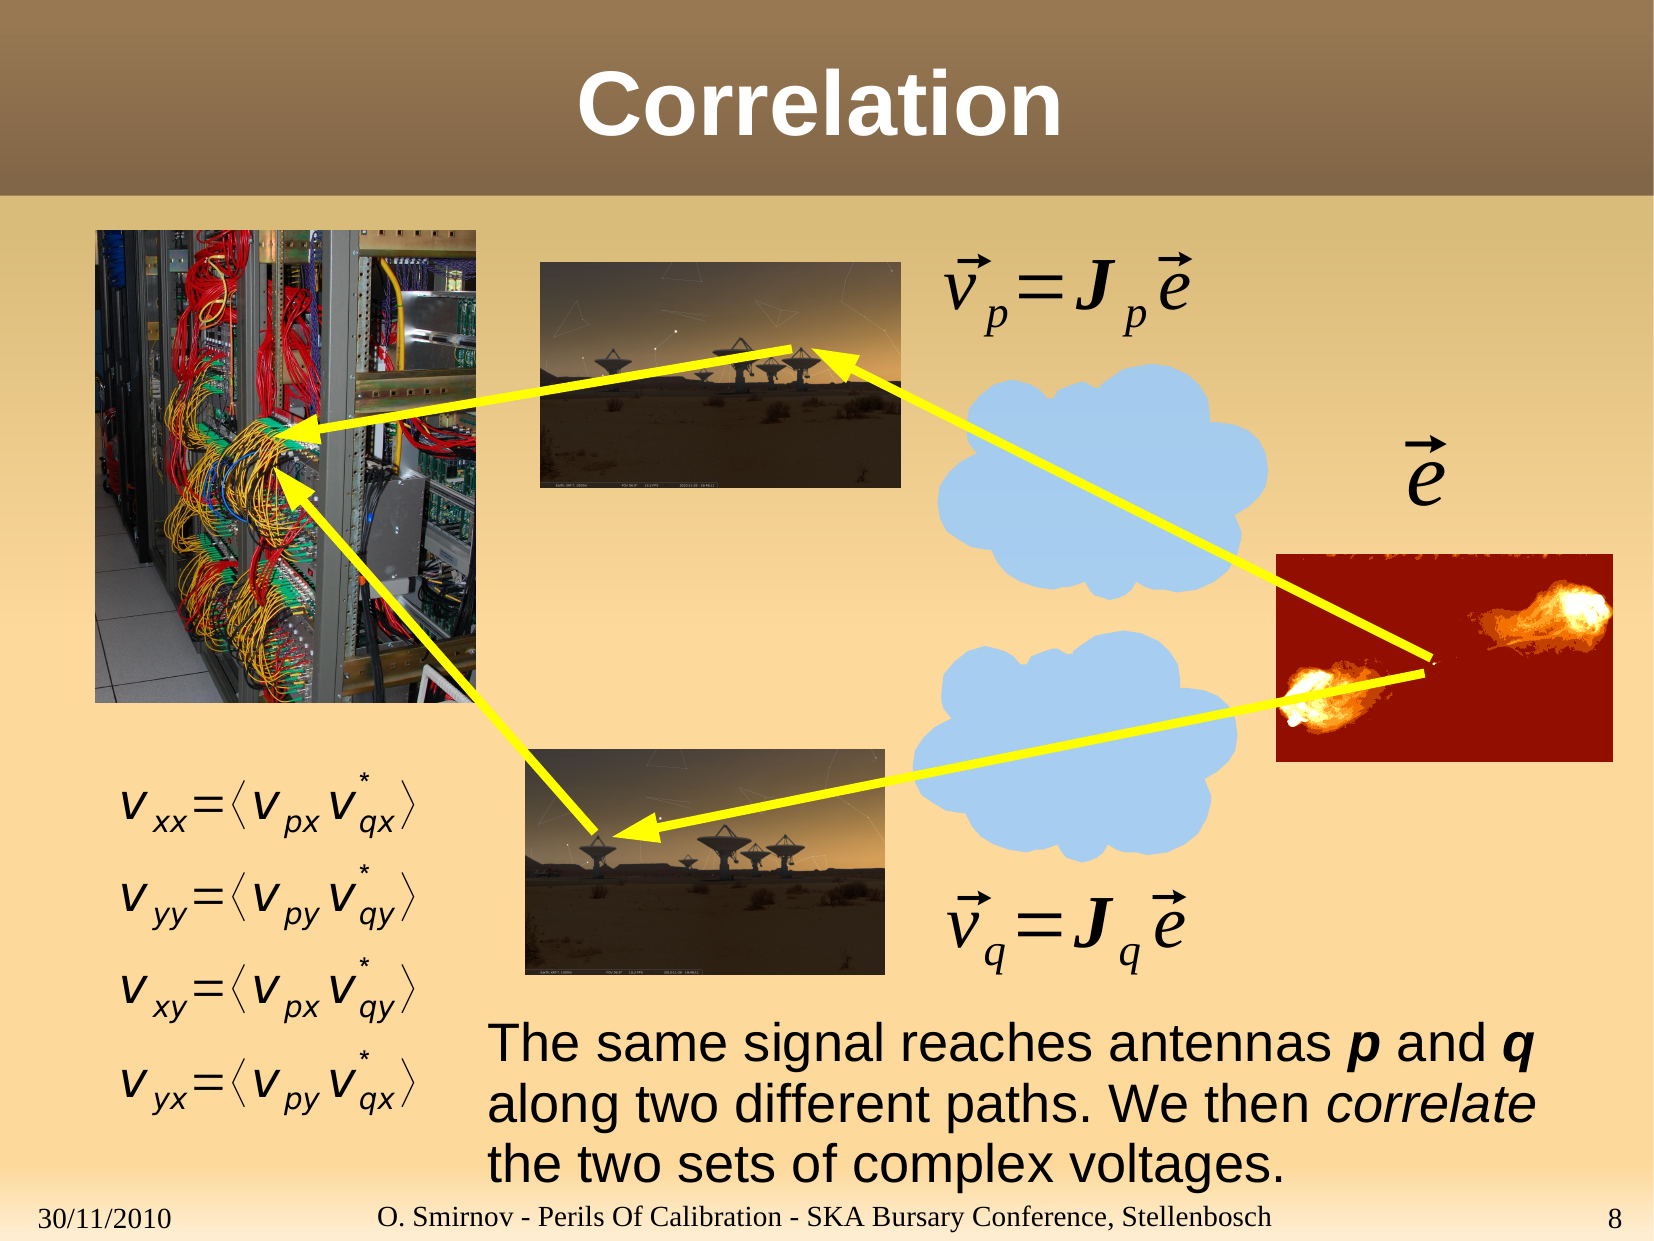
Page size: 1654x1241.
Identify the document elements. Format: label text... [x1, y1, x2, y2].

list The same signal reaches antennas p and q along two different paths. We then correlate the two sets of complex voltages. [487, 1012, 1613, 1241]
text_box [937, 432, 1232, 601]
text_box [967, 363, 1269, 555]
text_box [912, 630, 1230, 771]
picture [1613, 1219, 1618, 1227]
text_box [914, 717, 1238, 863]
picture [0, 0, 1654, 1241]
title Correlation [76, 0, 1565, 208]
chart [935, 243, 1201, 338]
chart [112, 750, 423, 1208]
chart [937, 881, 1195, 976]
chart [1395, 424, 1455, 526]
